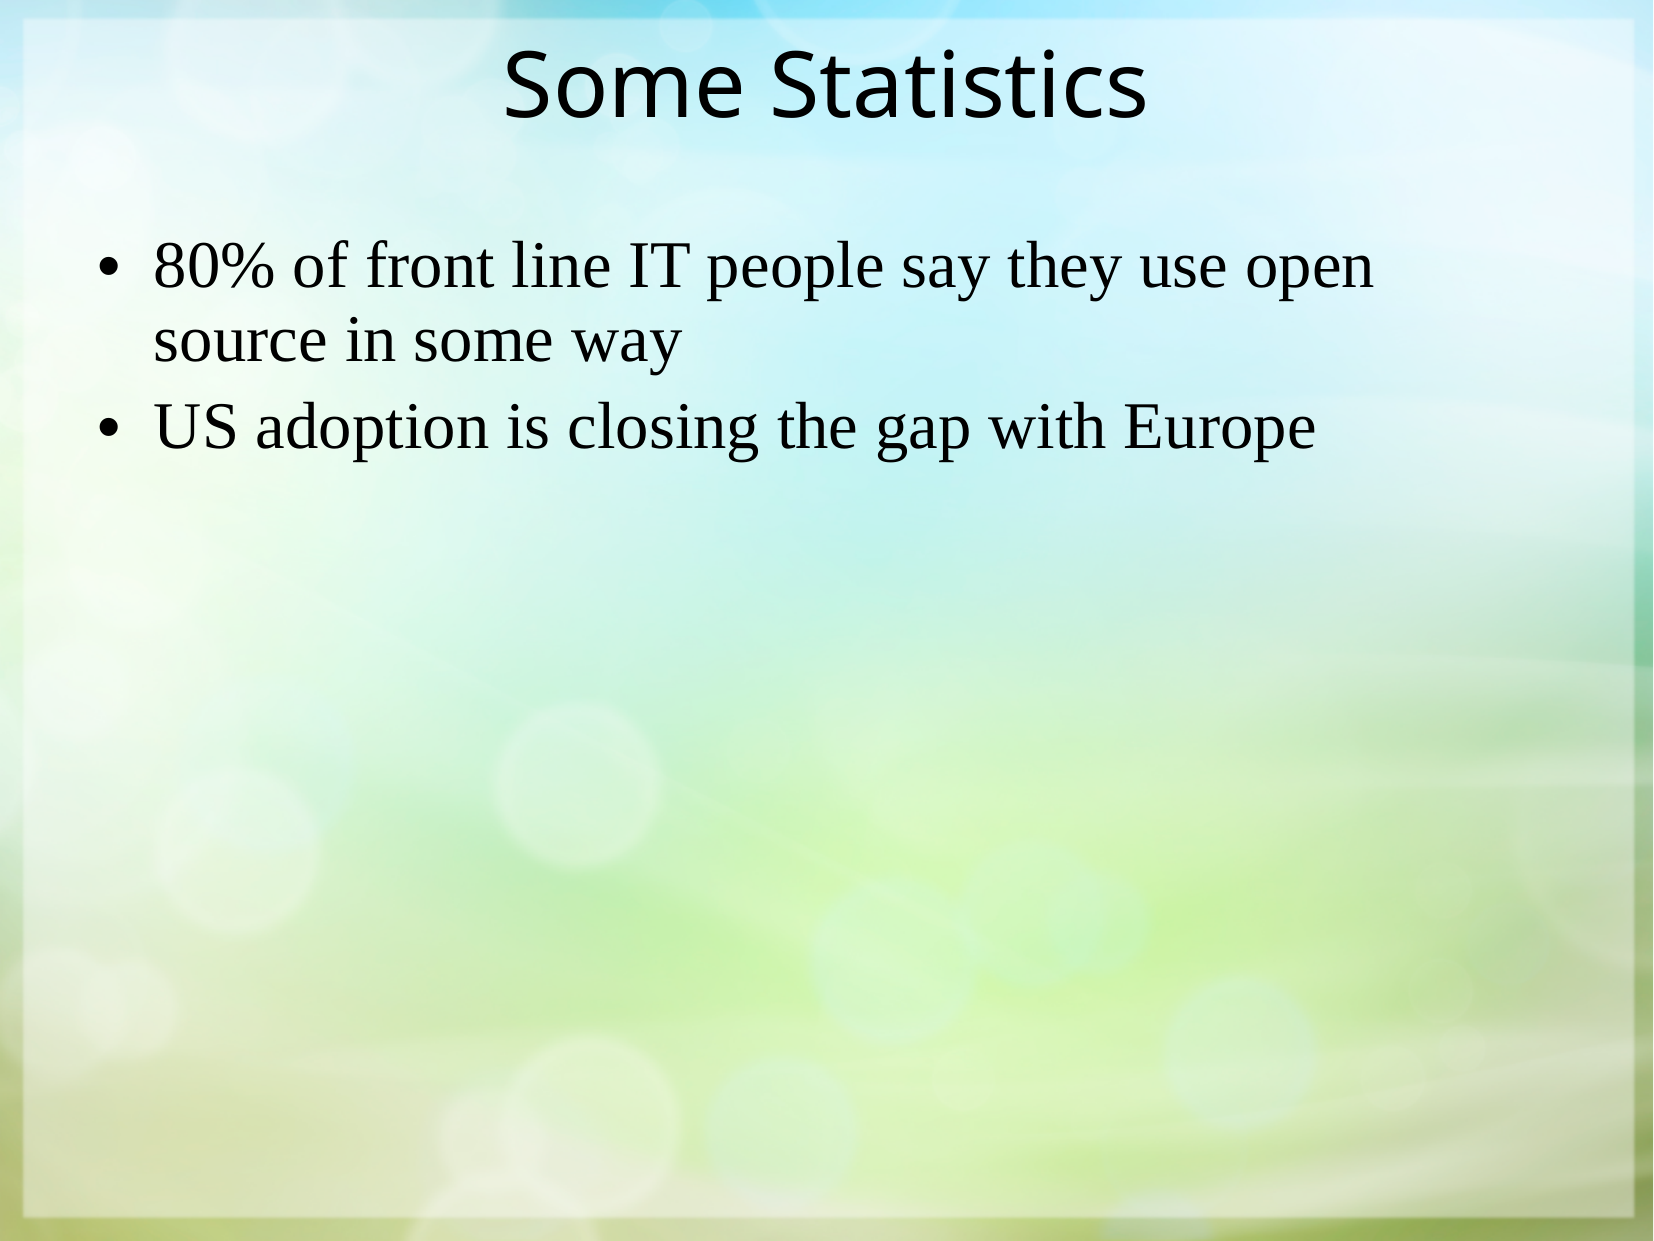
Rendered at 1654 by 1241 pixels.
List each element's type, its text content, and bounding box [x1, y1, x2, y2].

title Some Statistics [82, 0, 1571, 186]
list 80% of front line IT people say they use open source in some way US adoption is closing the gap with Europe [82, 220, 1571, 1108]
picture [0, 0, 1654, 1241]
